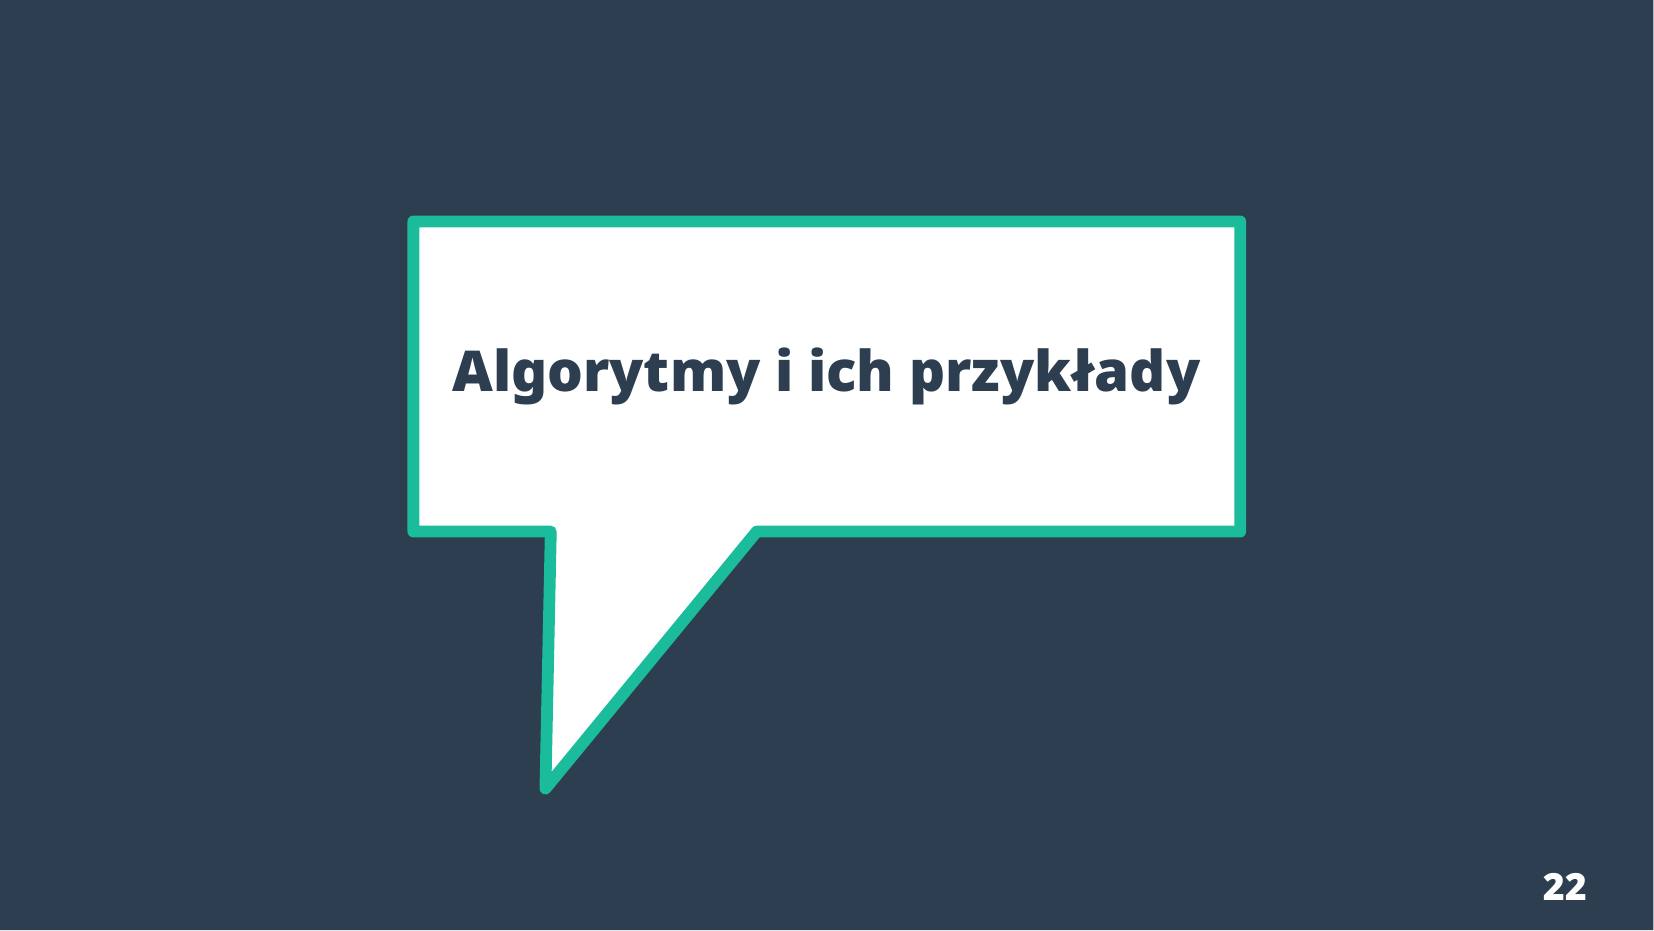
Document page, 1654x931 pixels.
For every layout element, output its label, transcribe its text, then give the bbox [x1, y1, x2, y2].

title Algorytmy i ich przykłady [442, 236, 1211, 502]
